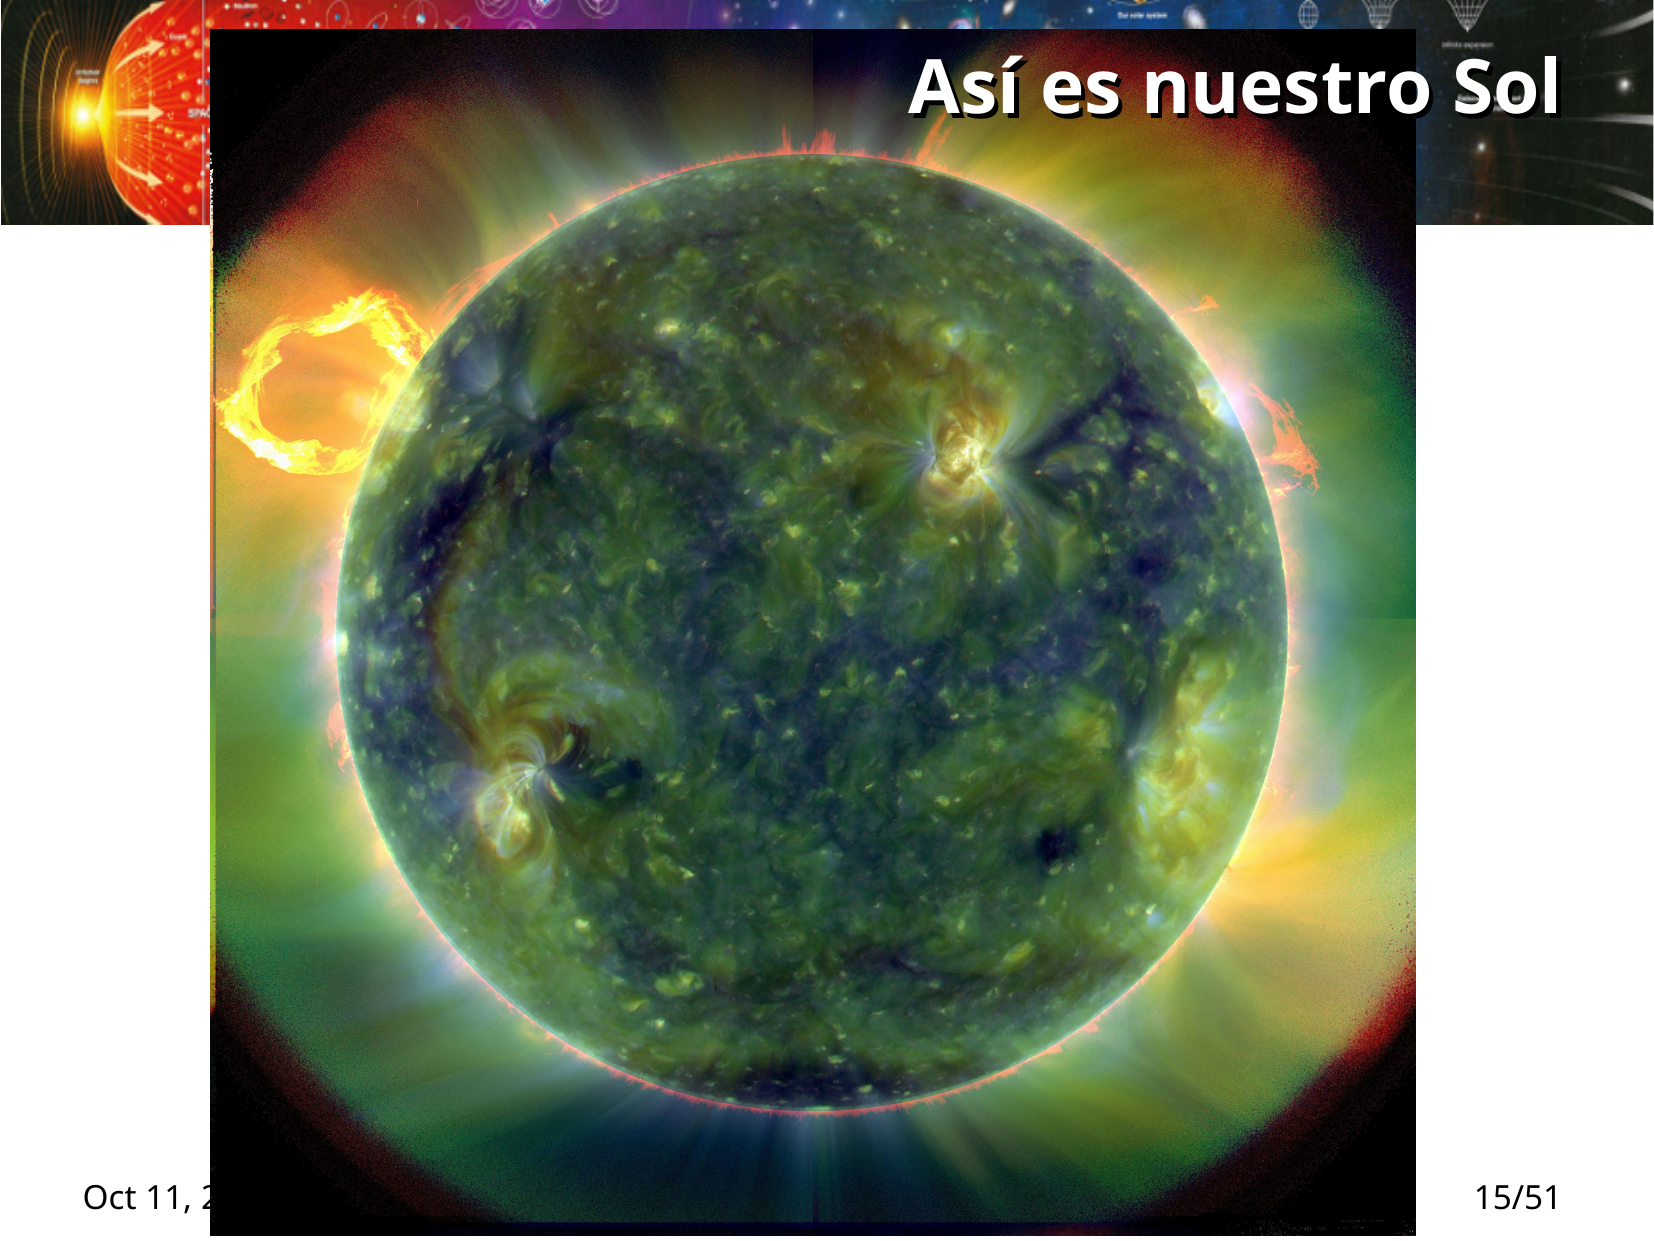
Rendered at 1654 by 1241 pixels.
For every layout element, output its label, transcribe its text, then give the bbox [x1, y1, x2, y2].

picture [1, 0, 1654, 1236]
title Así es nuestro Sol [75, 19, 1564, 151]
